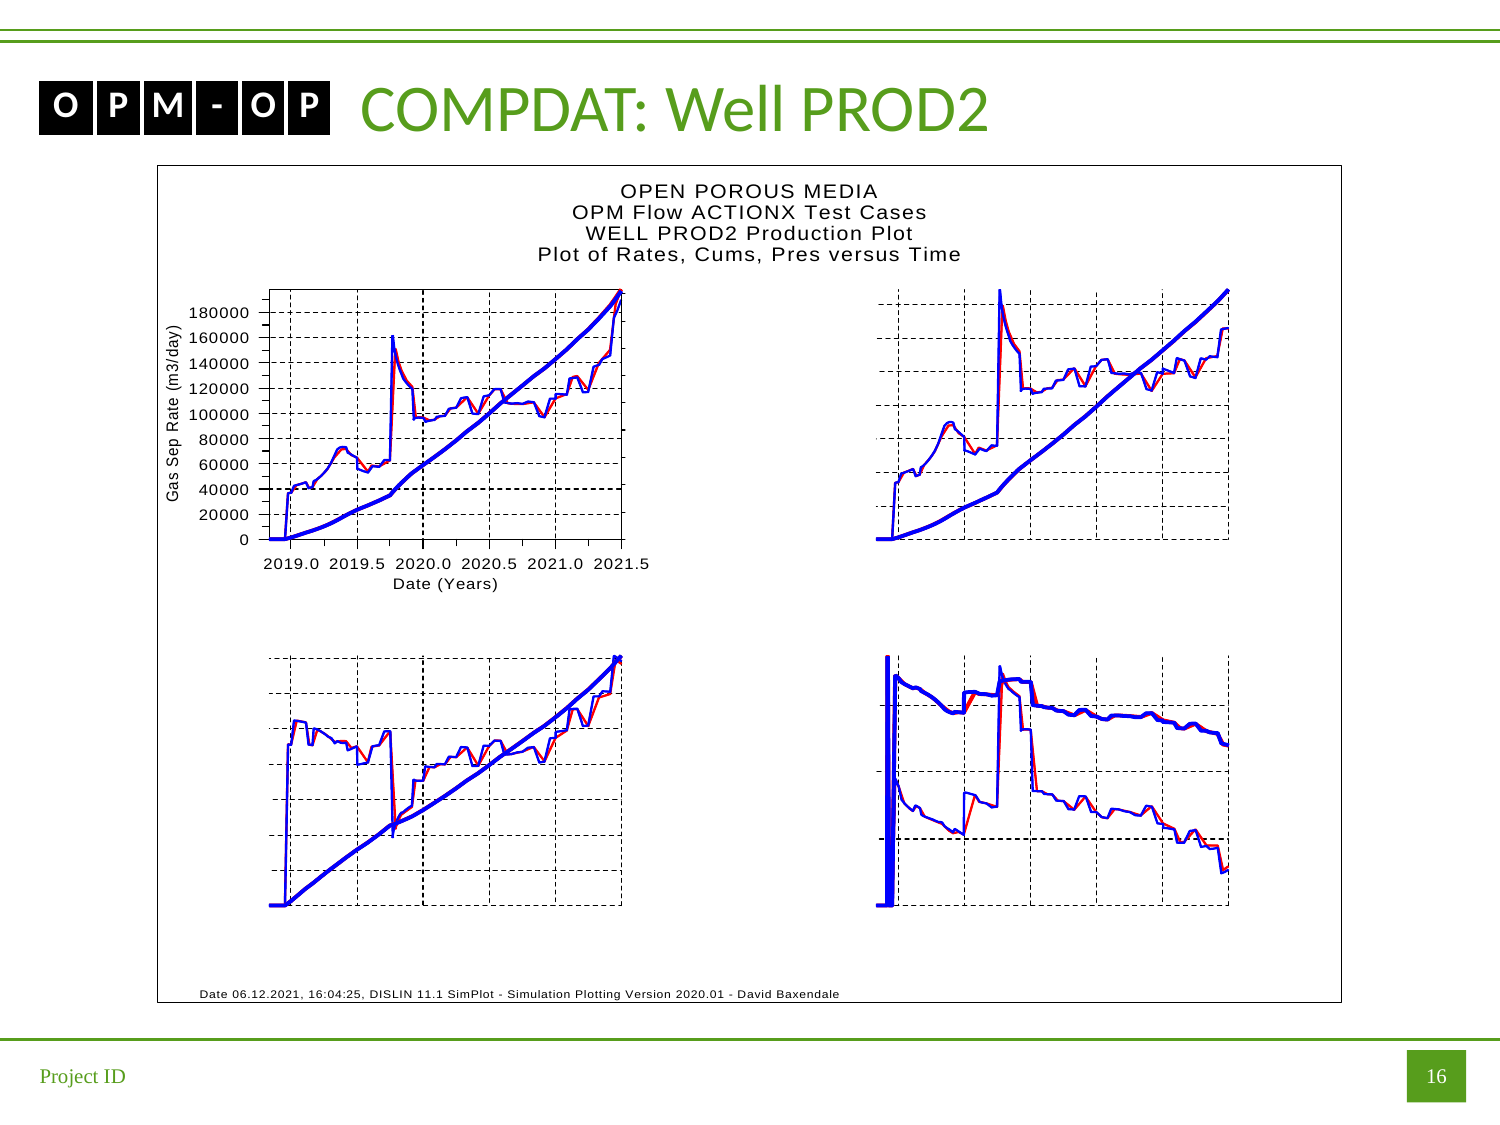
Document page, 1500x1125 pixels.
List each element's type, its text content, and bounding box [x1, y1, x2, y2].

picture [157, 165, 1343, 1004]
title COMPDAT: Well PROD2 [360, 77, 1425, 153]
